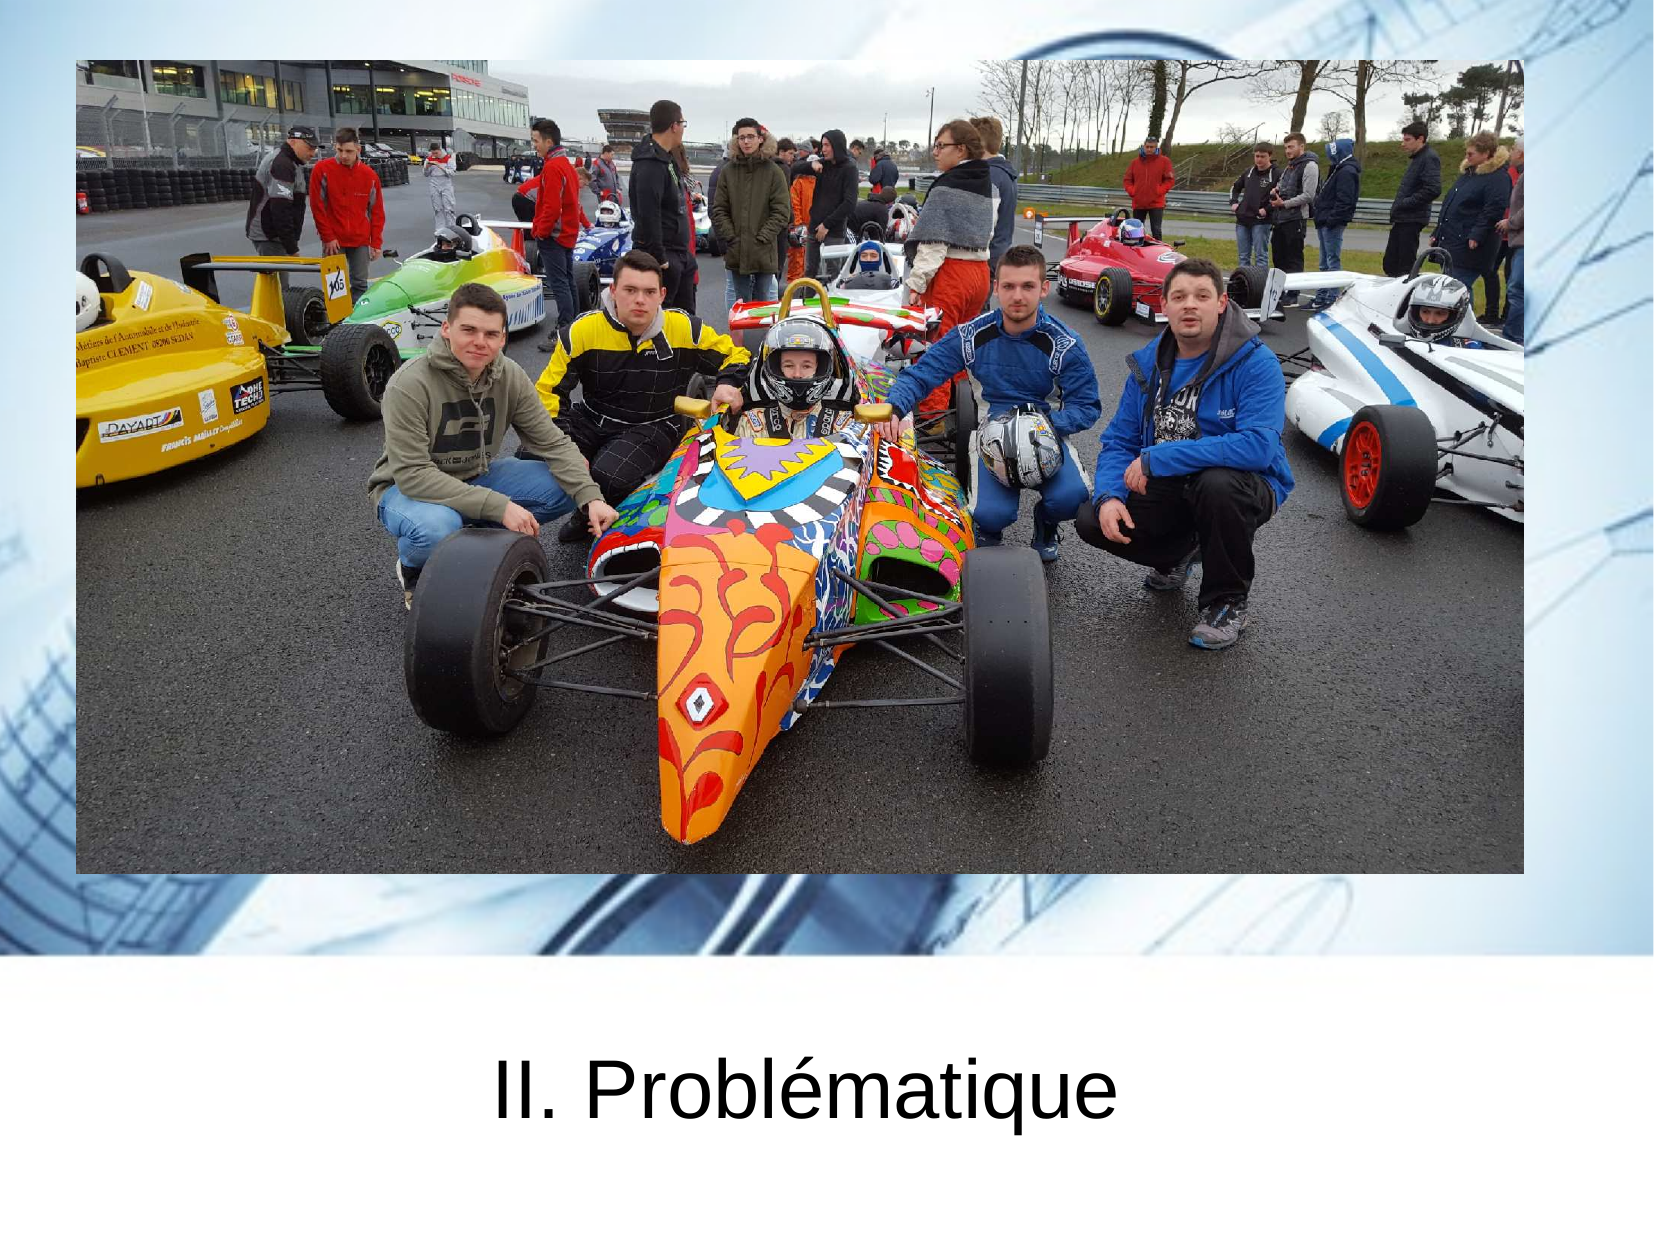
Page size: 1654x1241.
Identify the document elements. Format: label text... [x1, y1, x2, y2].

picture [0, 0, 1654, 1234]
title II. Problématique [276, 985, 1359, 1193]
